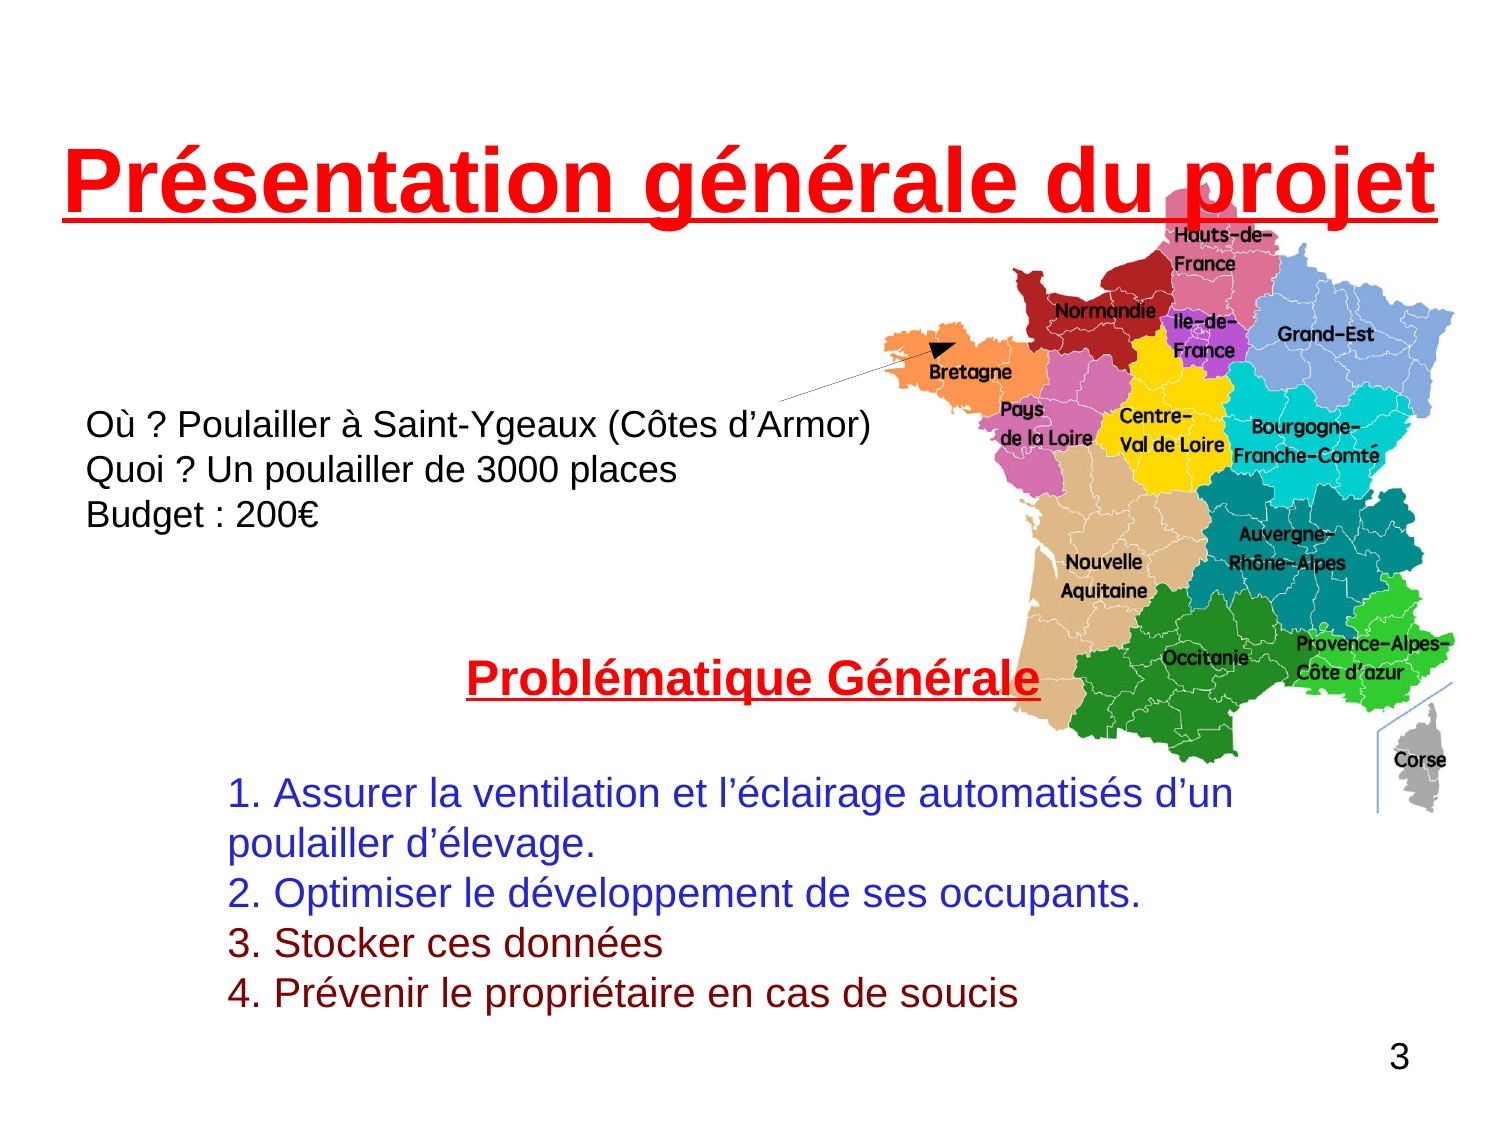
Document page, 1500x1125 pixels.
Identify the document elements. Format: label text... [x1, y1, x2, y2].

text_box Où ? Poulailler à Saint-Ygeaux (Côtes d’Armor) Quoi ? Un poulailler de 3000 places Budget : 200€ [70, 392, 887, 544]
picture [873, 239, 1465, 822]
text_box Présentation générale du projet [0, 113, 1500, 239]
text_box Problématique Générale 1. Assurer la ventilation et l’éclairage automatisés d’un poulailler d’élevage. 2. Optimiser le développement de ses occupants. 3. Stocker ces données 4. Prévenir le propriétaire en cas de soucis [212, 637, 1295, 1024]
